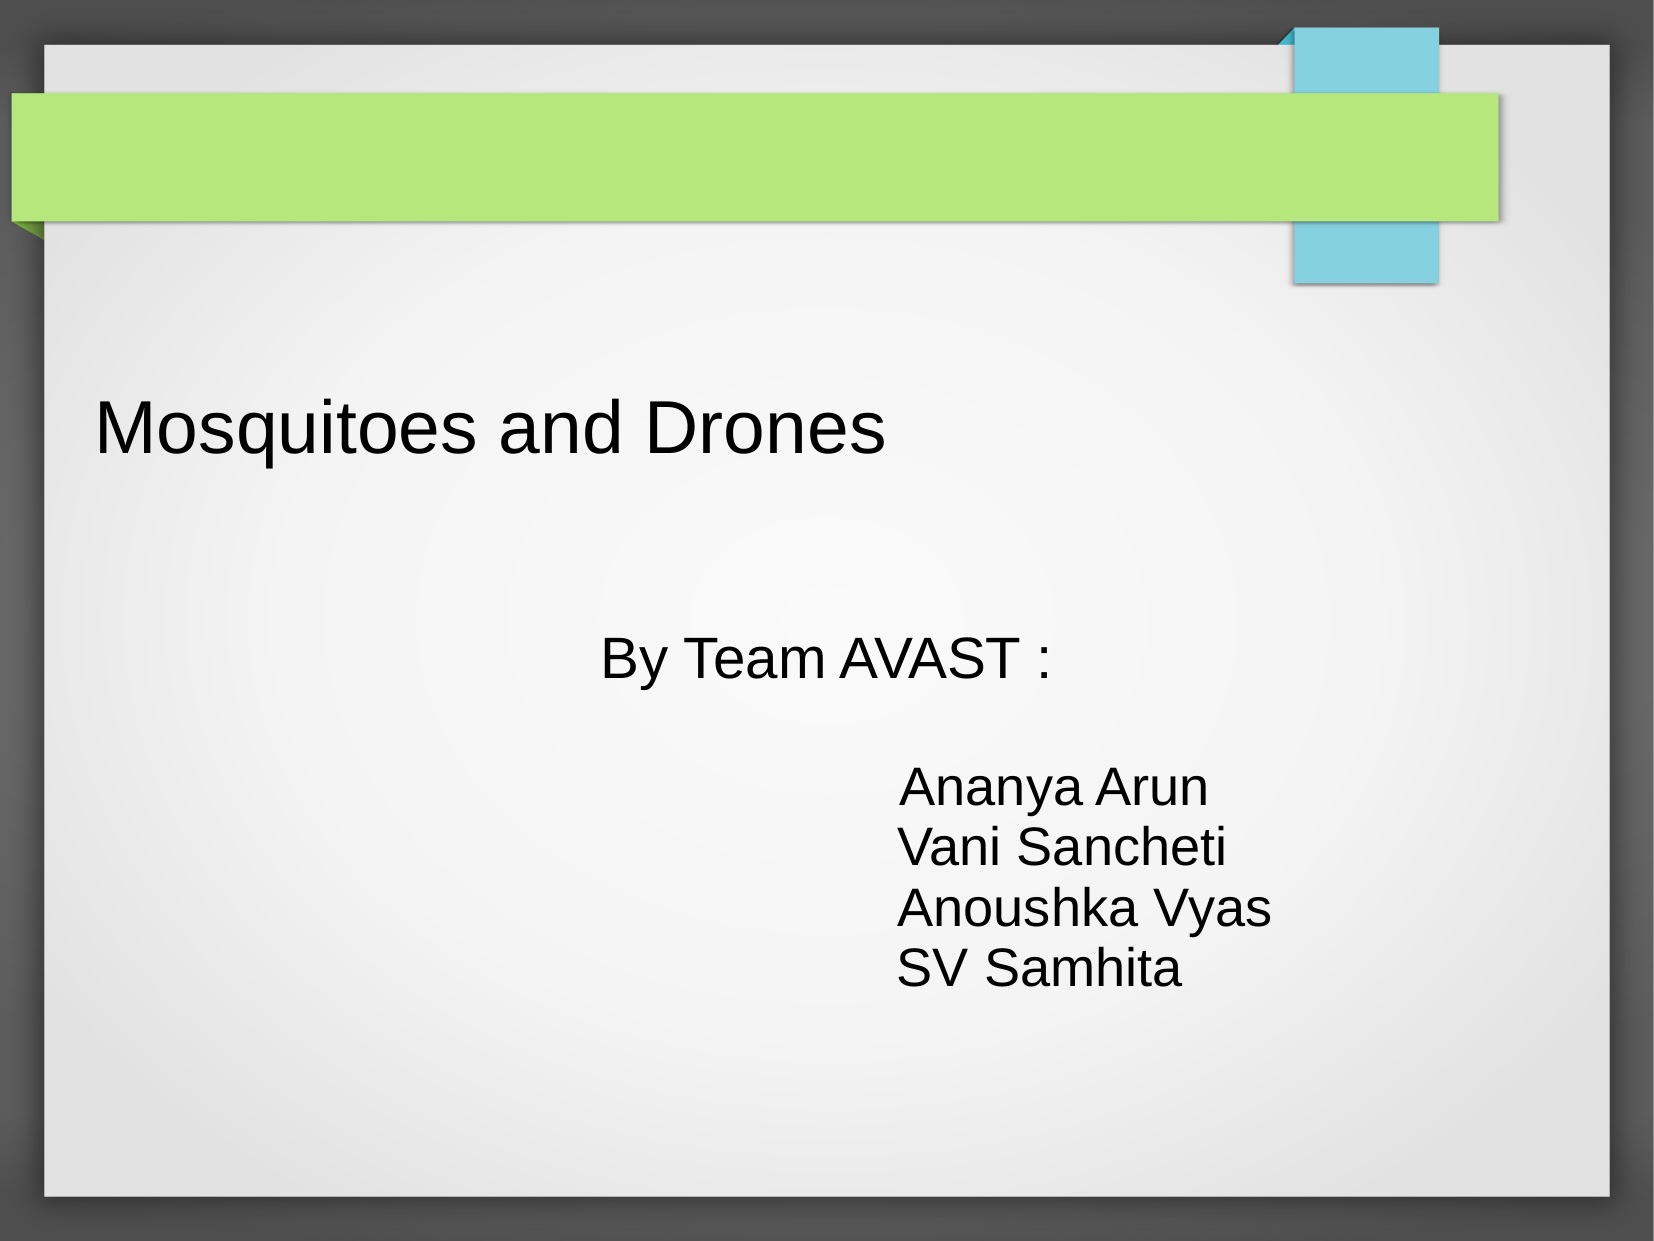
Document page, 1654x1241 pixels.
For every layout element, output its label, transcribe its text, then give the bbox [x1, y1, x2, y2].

picture [0, 0, 1654, 1241]
subtitle By Team AVAST : Ananya Arun Vani Sancheti Anoushka Vyas SV Samhita [82, 290, 1571, 1010]
title Mosquitoes and Drones [94, 324, 1583, 532]
